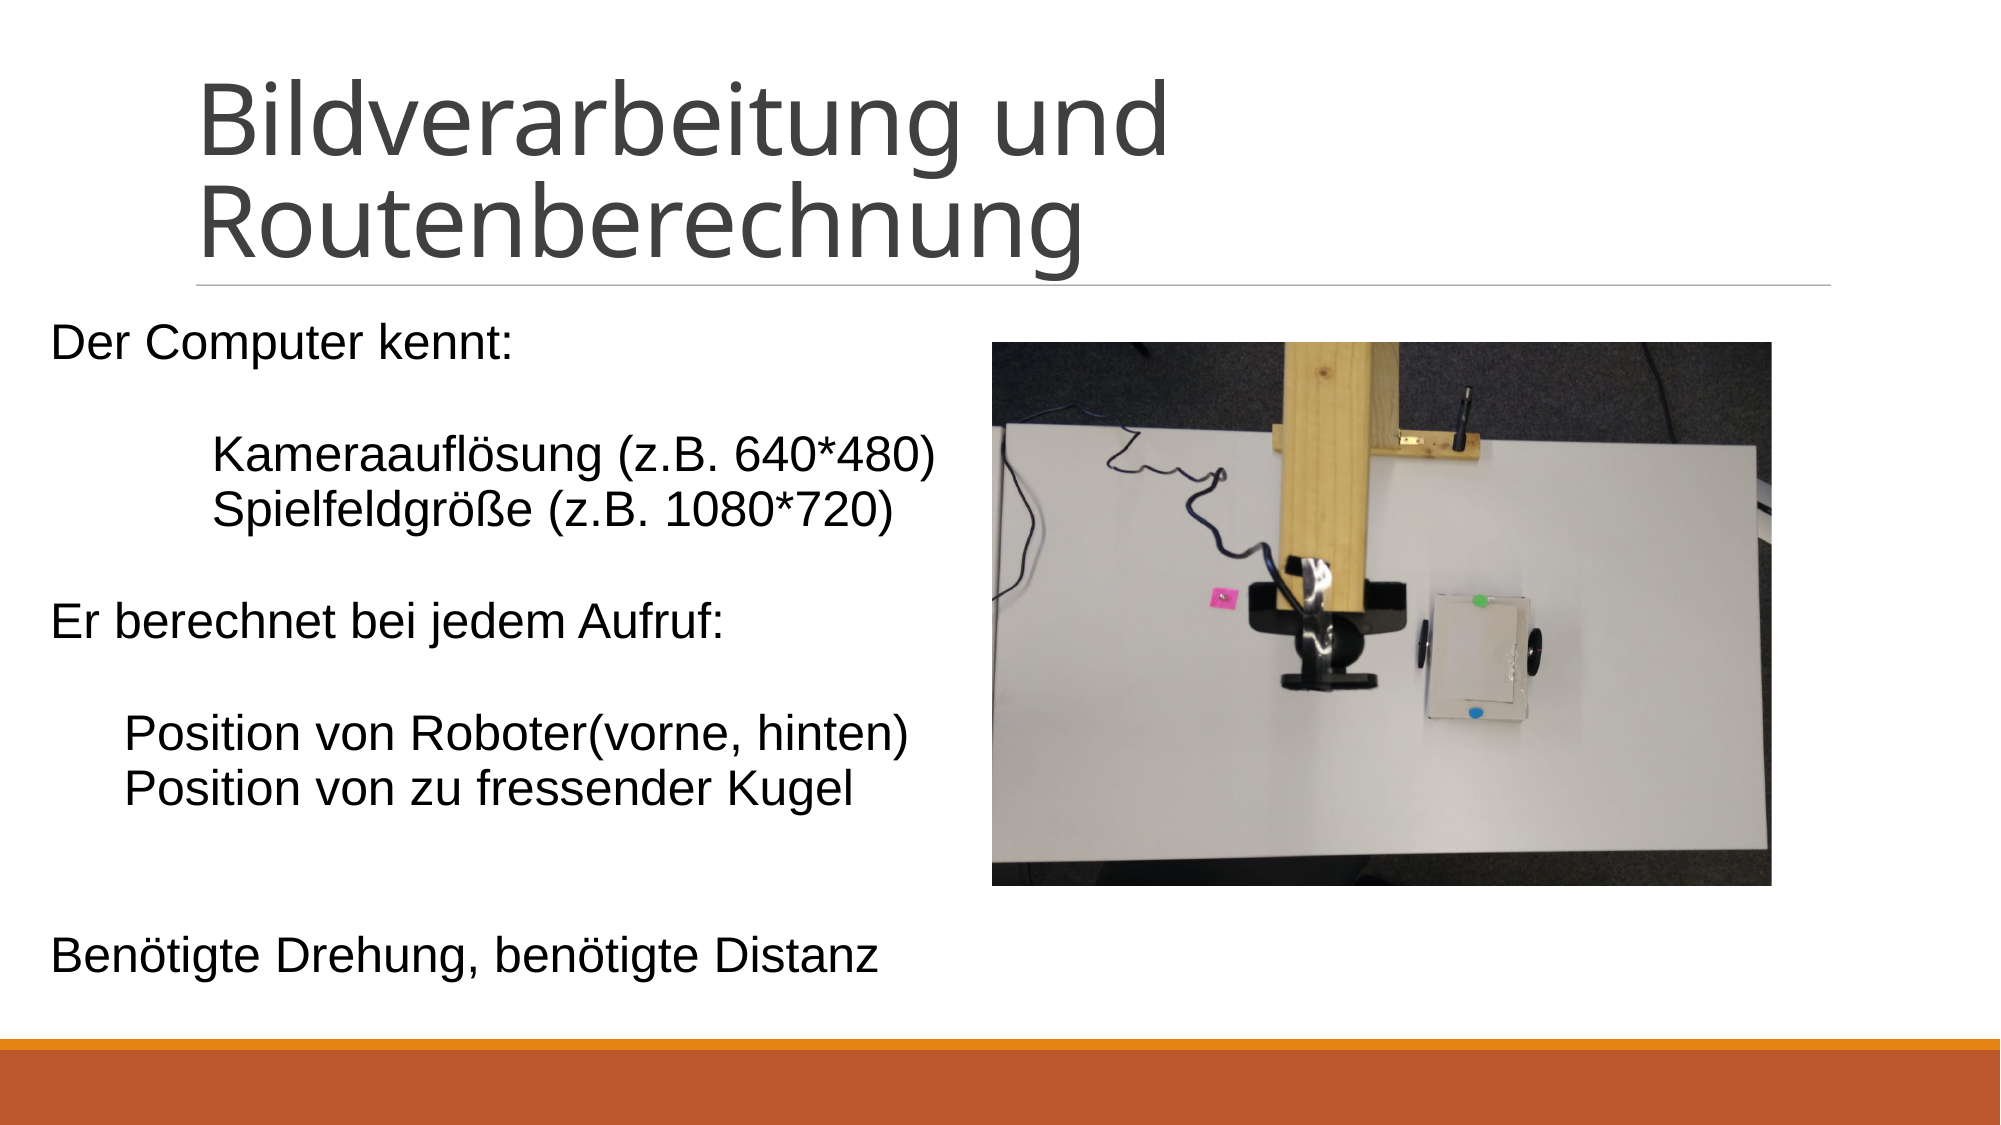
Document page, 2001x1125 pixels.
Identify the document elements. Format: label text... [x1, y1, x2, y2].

text_box Der Computer kennt: Kameraauflösung (z.B. 640*480) Spielfeldgröße (z.B. 1080*720) Er berechnet bei jedem Aufruf: Position von Roboter(vorne, hinten) Position von zu fressender Kugel Benötigte Drehung, benötigte Distanz [35, 307, 1642, 1125]
picture [992, 342, 1772, 886]
title Bildverarbeitung und Routenberechnung [180, 47, 1830, 285]
